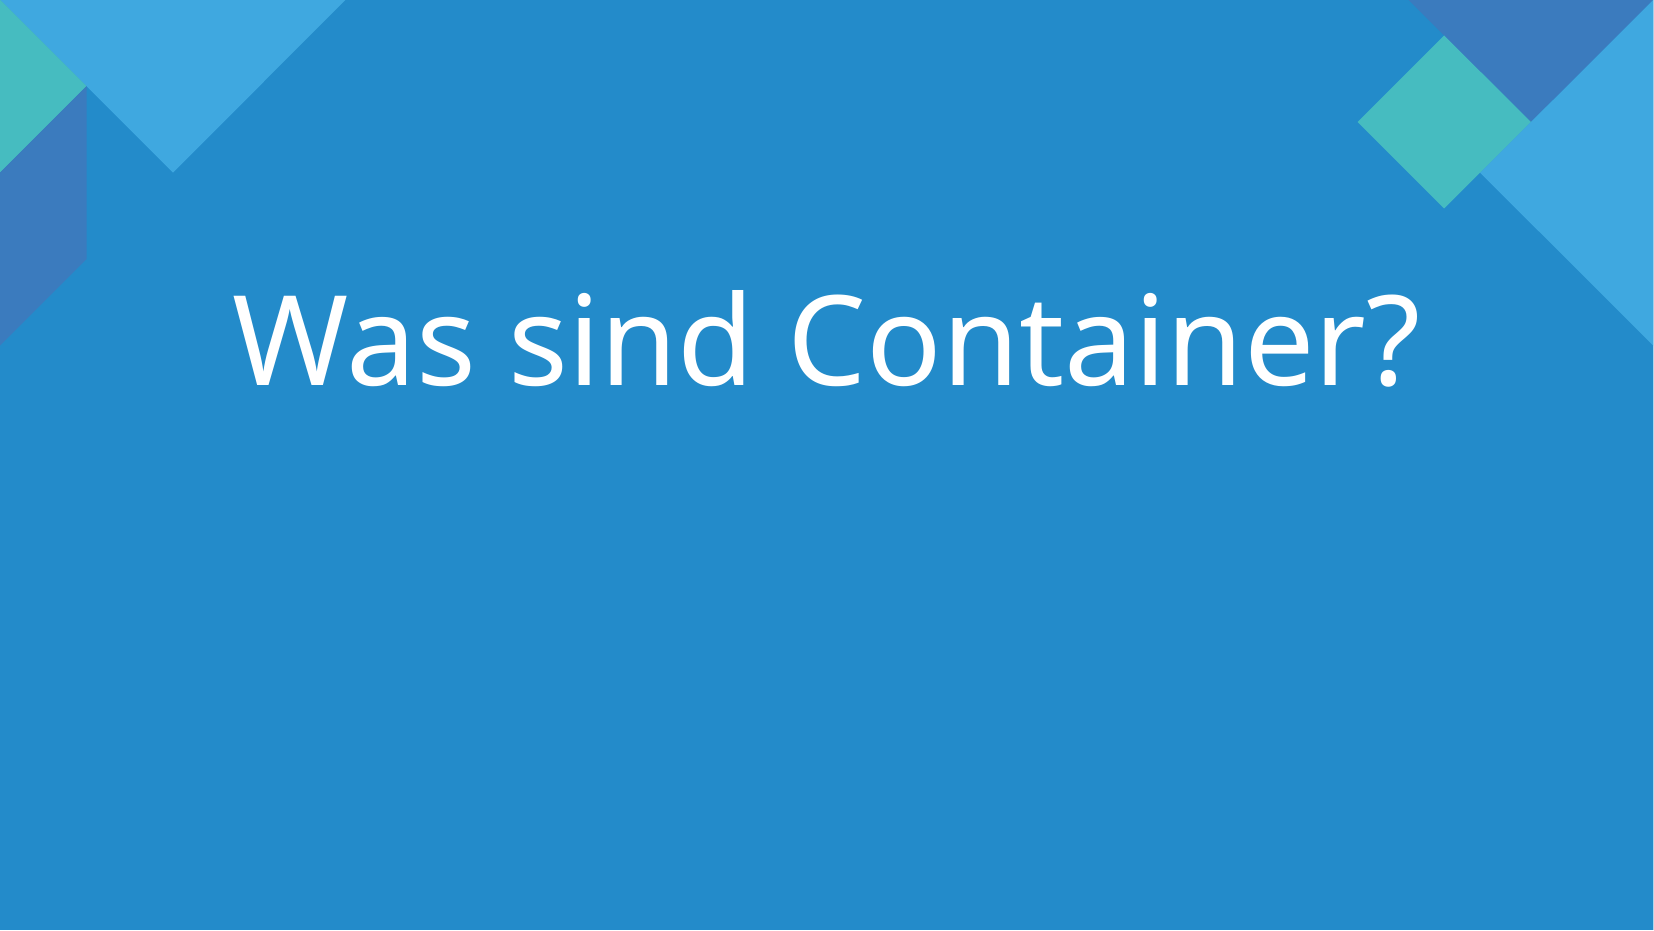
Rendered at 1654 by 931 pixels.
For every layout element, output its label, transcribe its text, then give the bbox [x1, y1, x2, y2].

title Was sind Container? [59, 248, 1595, 426]
